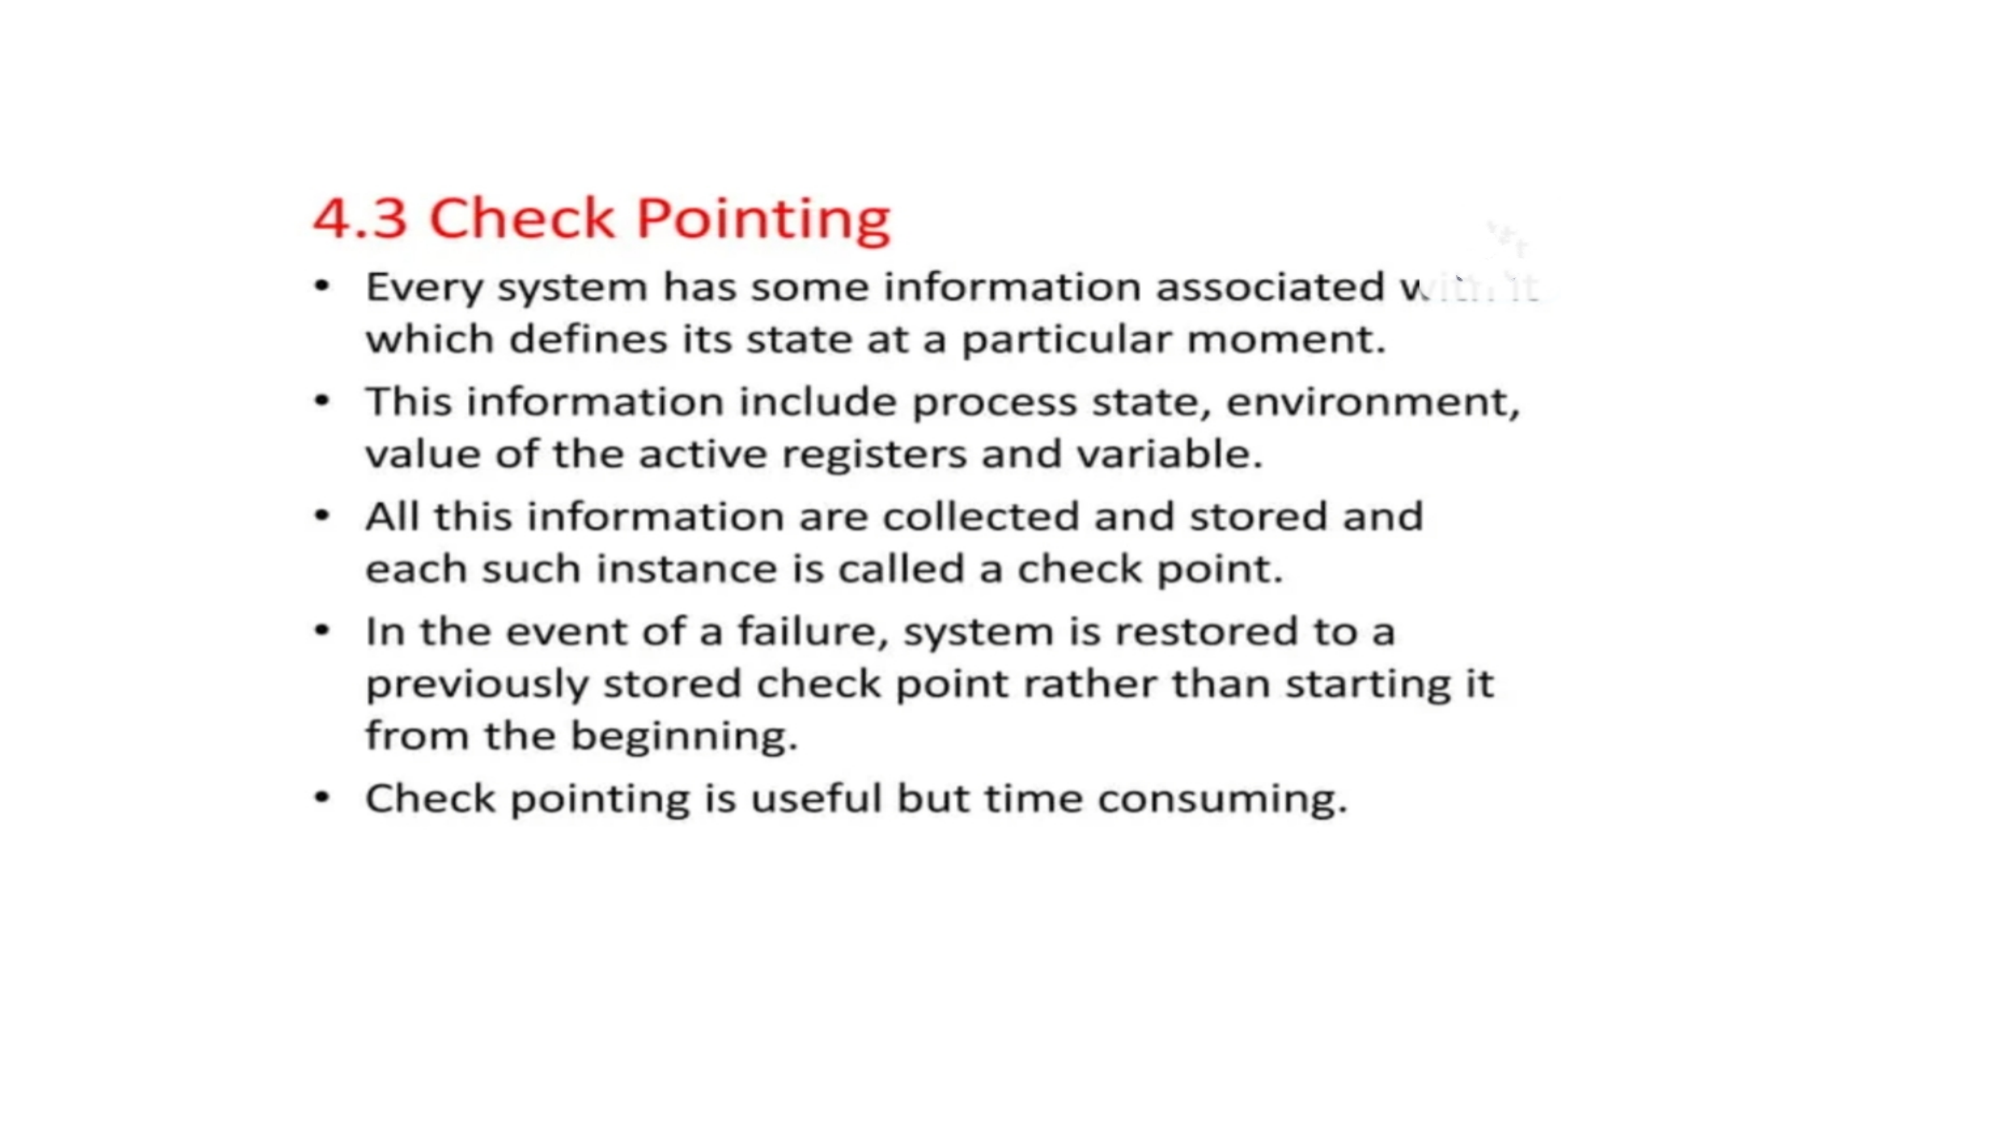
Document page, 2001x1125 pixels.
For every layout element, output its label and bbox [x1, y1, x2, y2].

picture [242, 169, 1608, 988]
